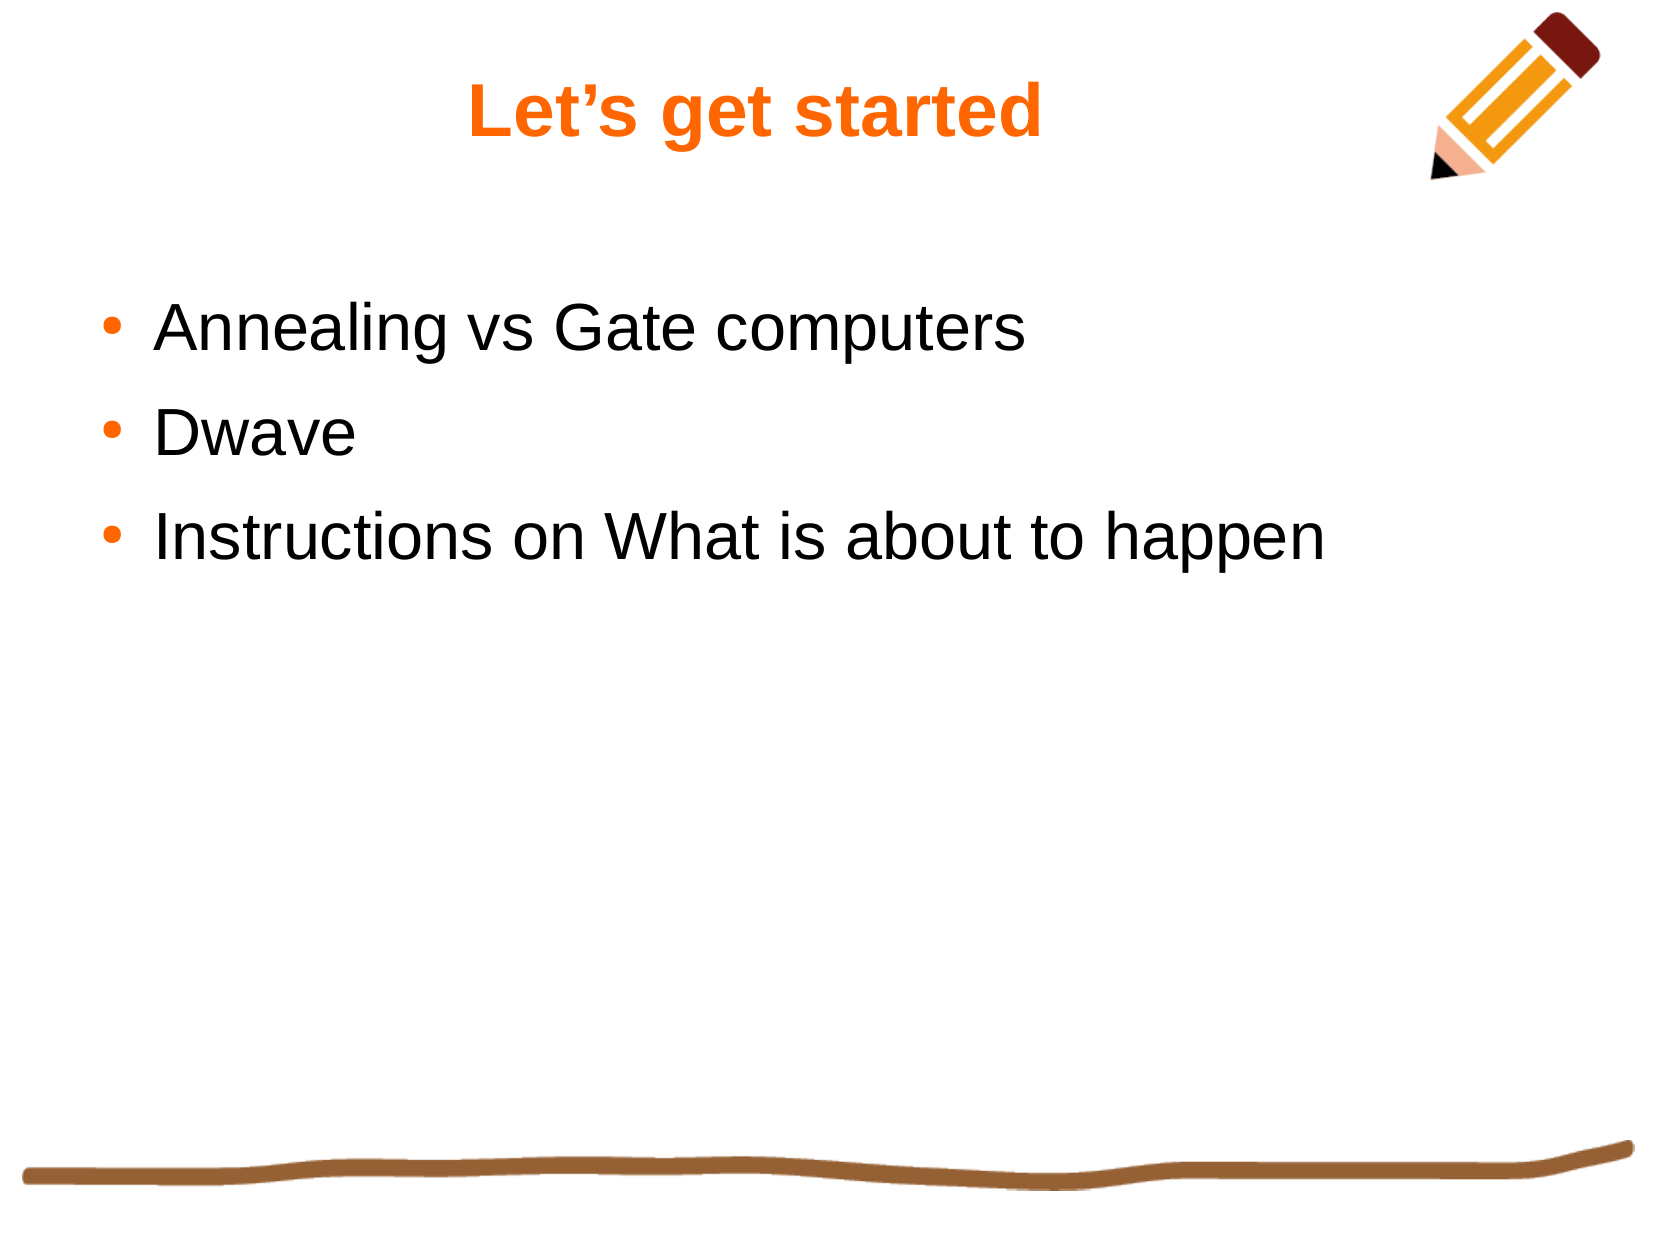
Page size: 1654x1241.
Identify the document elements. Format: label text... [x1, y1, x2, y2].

title Let’s get started [82, 49, 1430, 172]
picture [22, 1140, 1635, 1191]
list Annealing vs Gate computers Dwave Instructions on What is about to happen [82, 290, 1571, 1122]
picture [1430, 12, 1601, 181]
